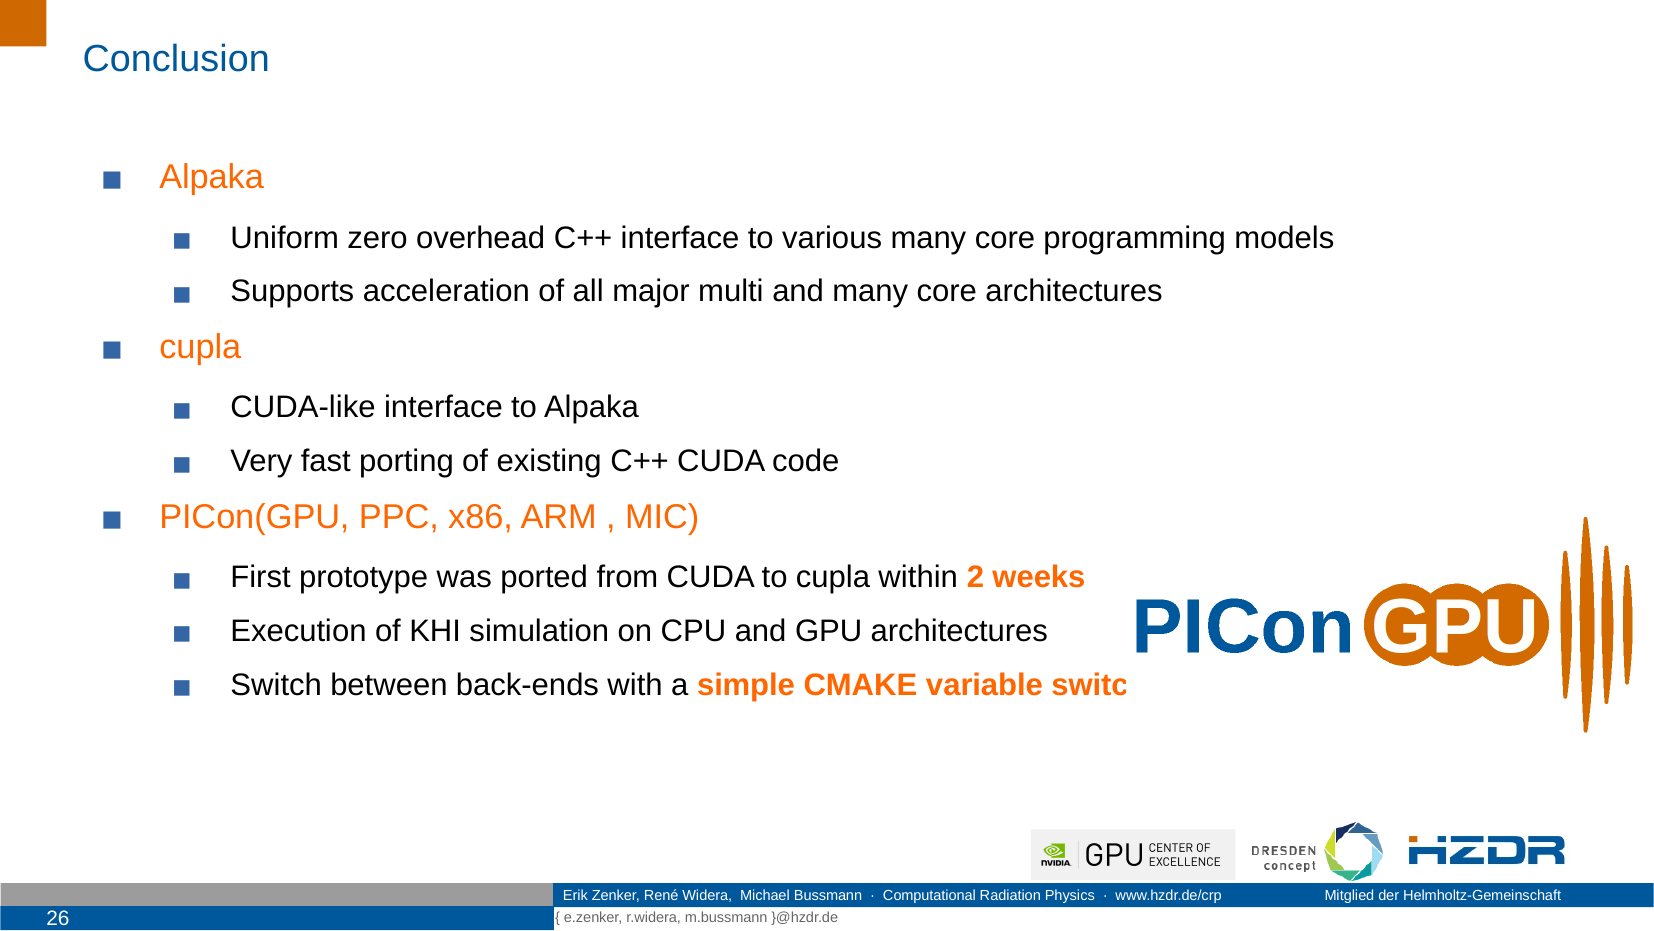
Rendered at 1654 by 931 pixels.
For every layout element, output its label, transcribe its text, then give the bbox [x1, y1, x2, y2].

picture [1017, 832, 1249, 894]
picture [1252, 832, 1383, 881]
title Conclusion [82, 36, 1571, 143]
picture [1126, 511, 1642, 738]
list Alpaka Uniform zero overhead C++ interface to various many core programming models Supports acceleration of all major multi and many core architectures cupla CUDA-like interface to Alpaka Very fast porting of existing C++ CUDA code PICon(GPU, PPC, x86, ARM , MIC) First prototype was ported from CUDA to cupla within 2 weeks Execution of KHI simulation on CPU and GPU architectures Switch between back-ends with a simple CMAKE variable switch [82, 157, 1571, 832]
picture [1386, 819, 1582, 881]
